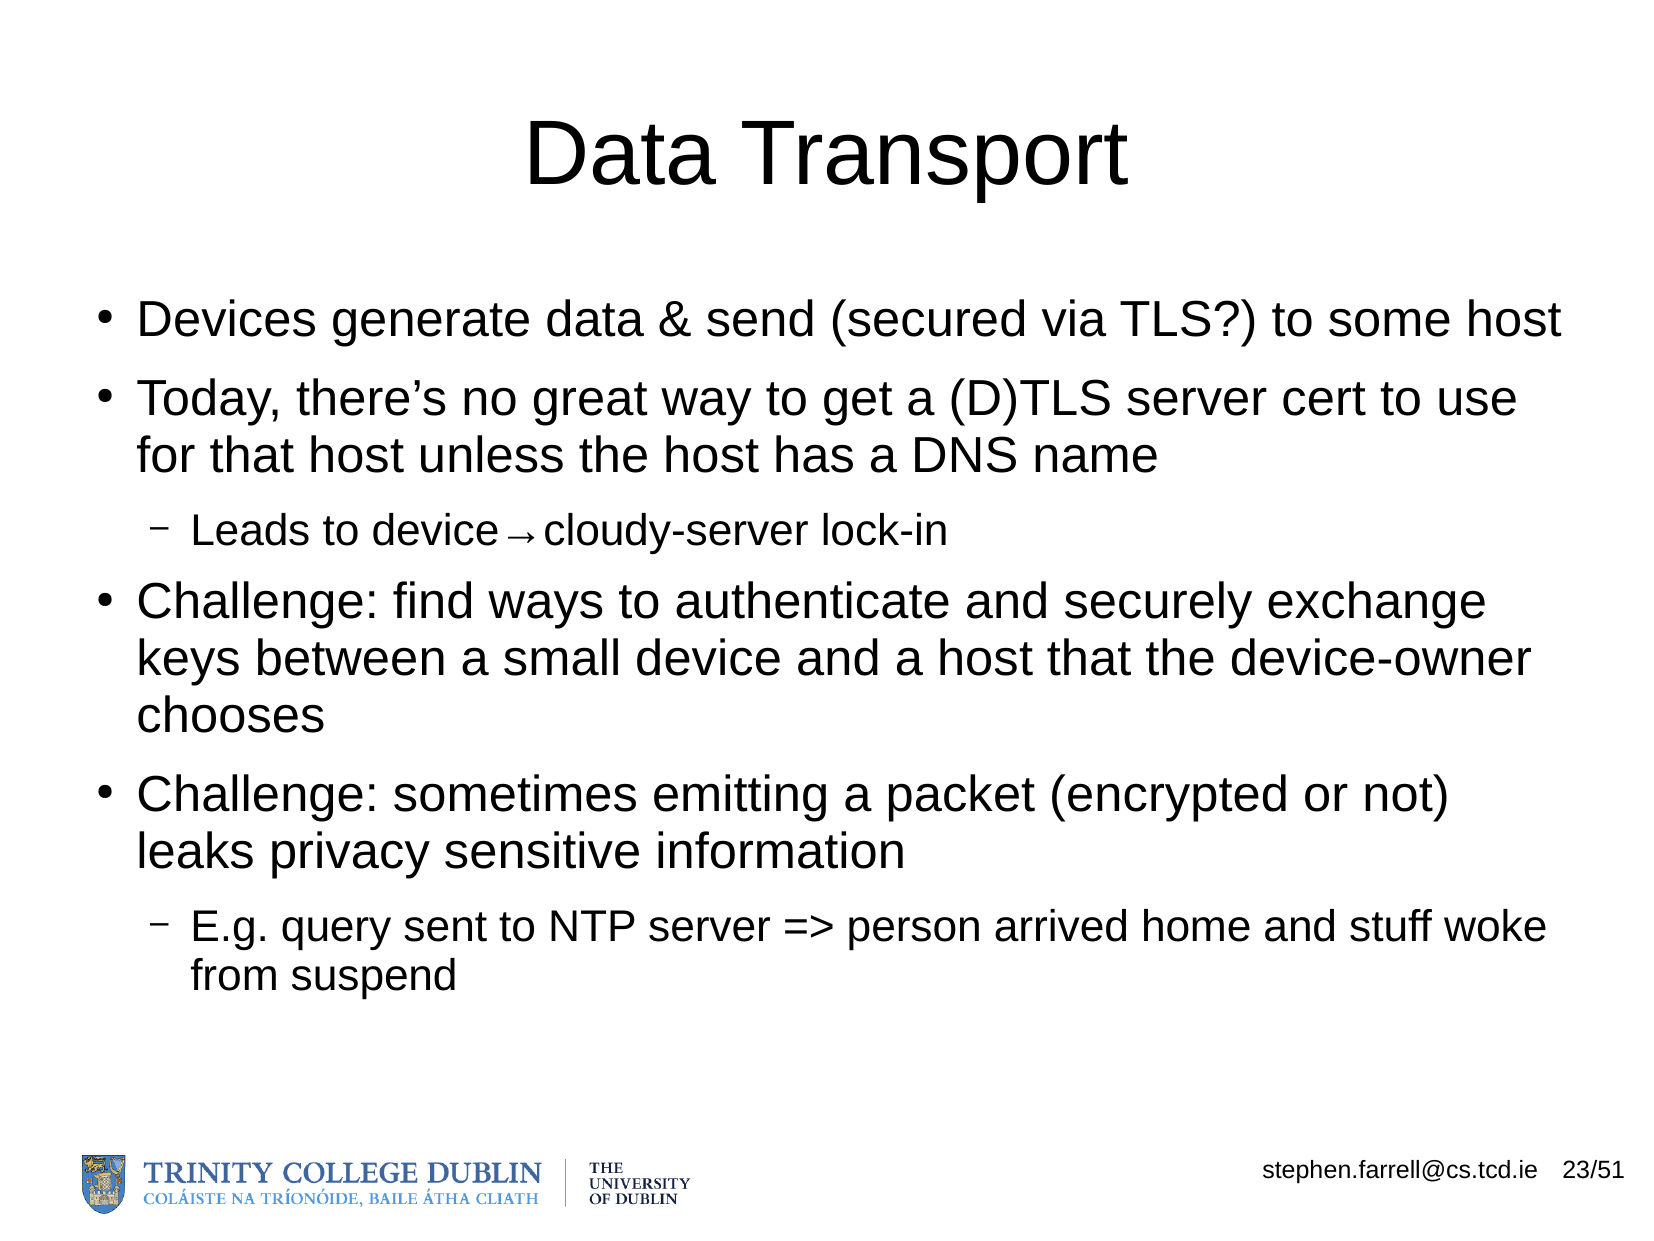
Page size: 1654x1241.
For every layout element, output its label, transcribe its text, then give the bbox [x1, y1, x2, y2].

title Data Transport [82, 49, 1571, 257]
picture [82, 1155, 694, 1214]
list Devices generate data & send (secured via TLS?) to some host Today, there’s no great way to get a (D)TLS server cert to use for that host unless the host has a DNS name Leads to device→cloudy-server lock-in Challenge: find ways to authenticate and securely exchange keys between a small device and a host that the device-owner chooses Challenge: sometimes emitting a packet (encrypted or not) leaks privacy sensitive information E.g. query sent to NTP server => person arrived home and stuff woke from suspend [82, 290, 1571, 1010]
